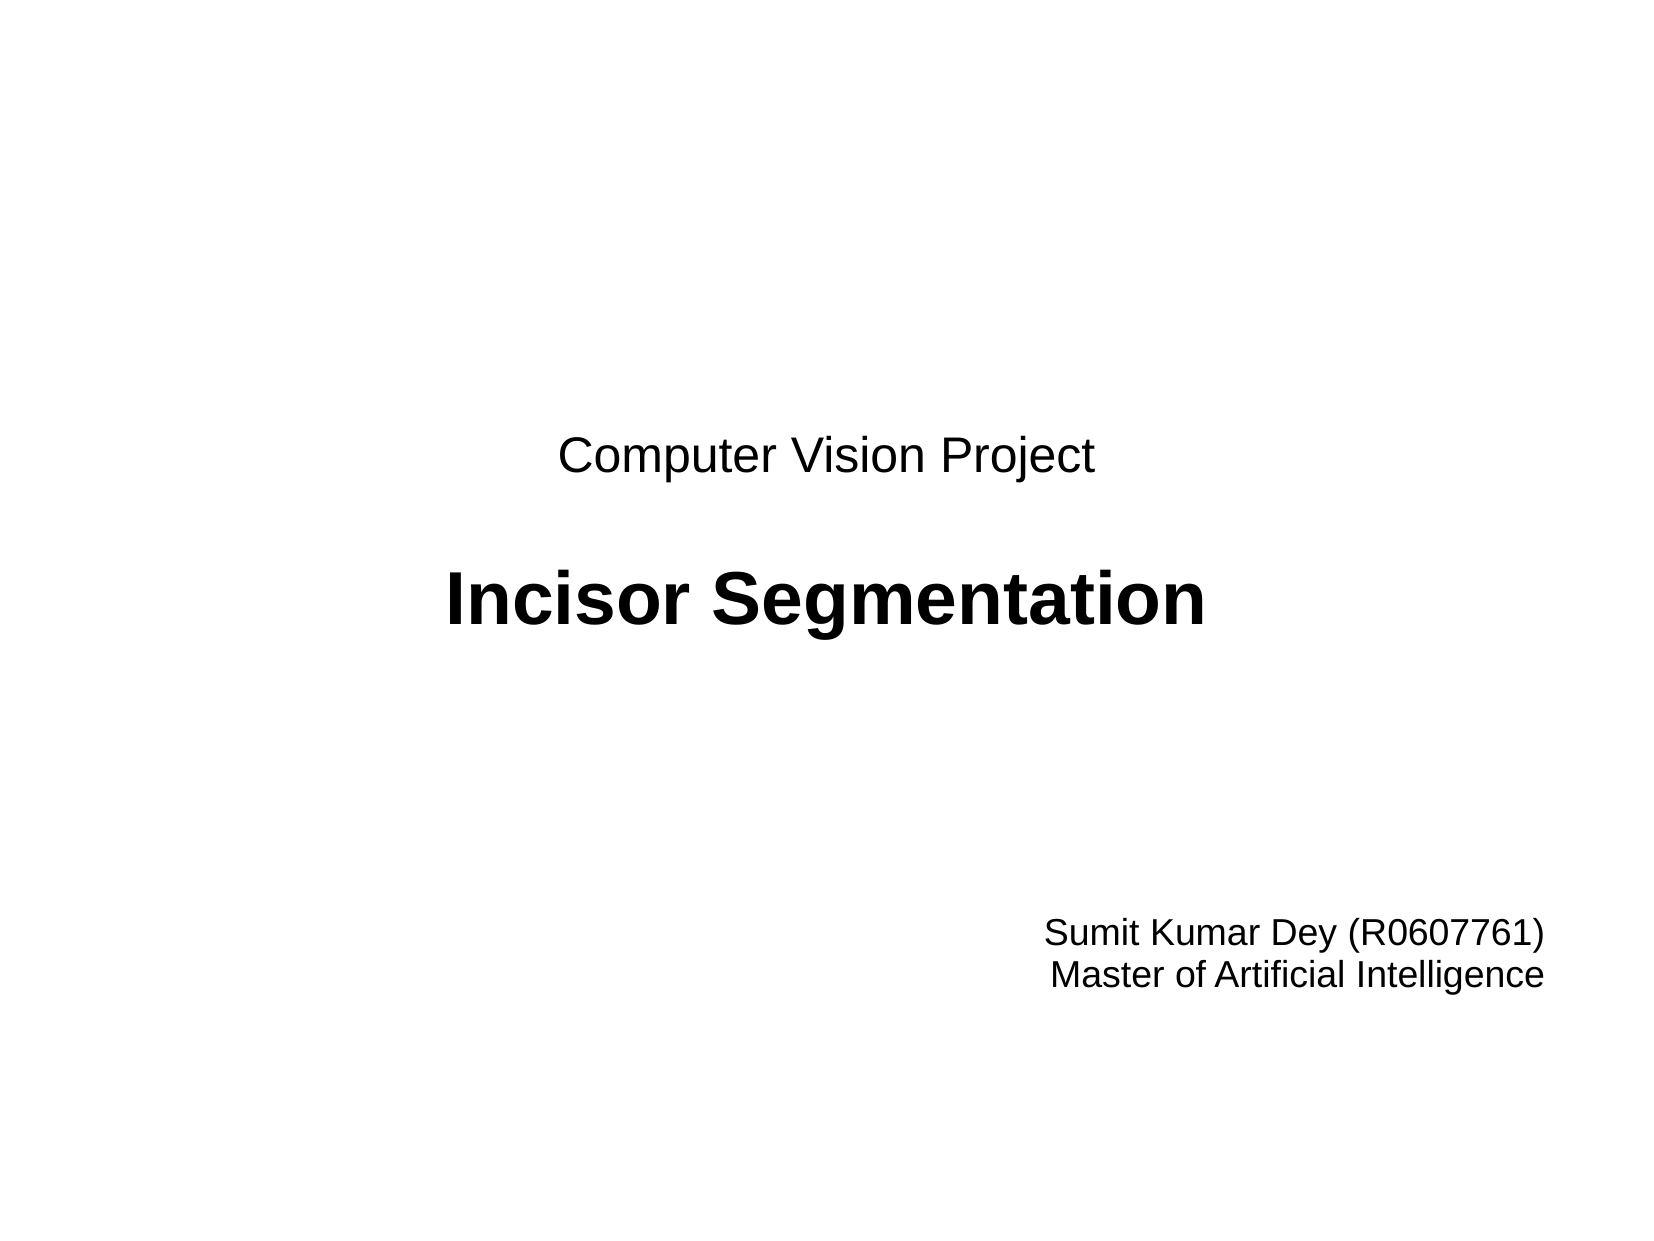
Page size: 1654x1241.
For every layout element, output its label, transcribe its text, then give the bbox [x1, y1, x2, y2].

text_box Computer Vision Project [0, 420, 1654, 492]
text_box Sumit Kumar Dey (R0607761) Master of Artificial Intelligence [0, 903, 1561, 1003]
text_box Incisor Segmentation [0, 548, 1654, 648]
